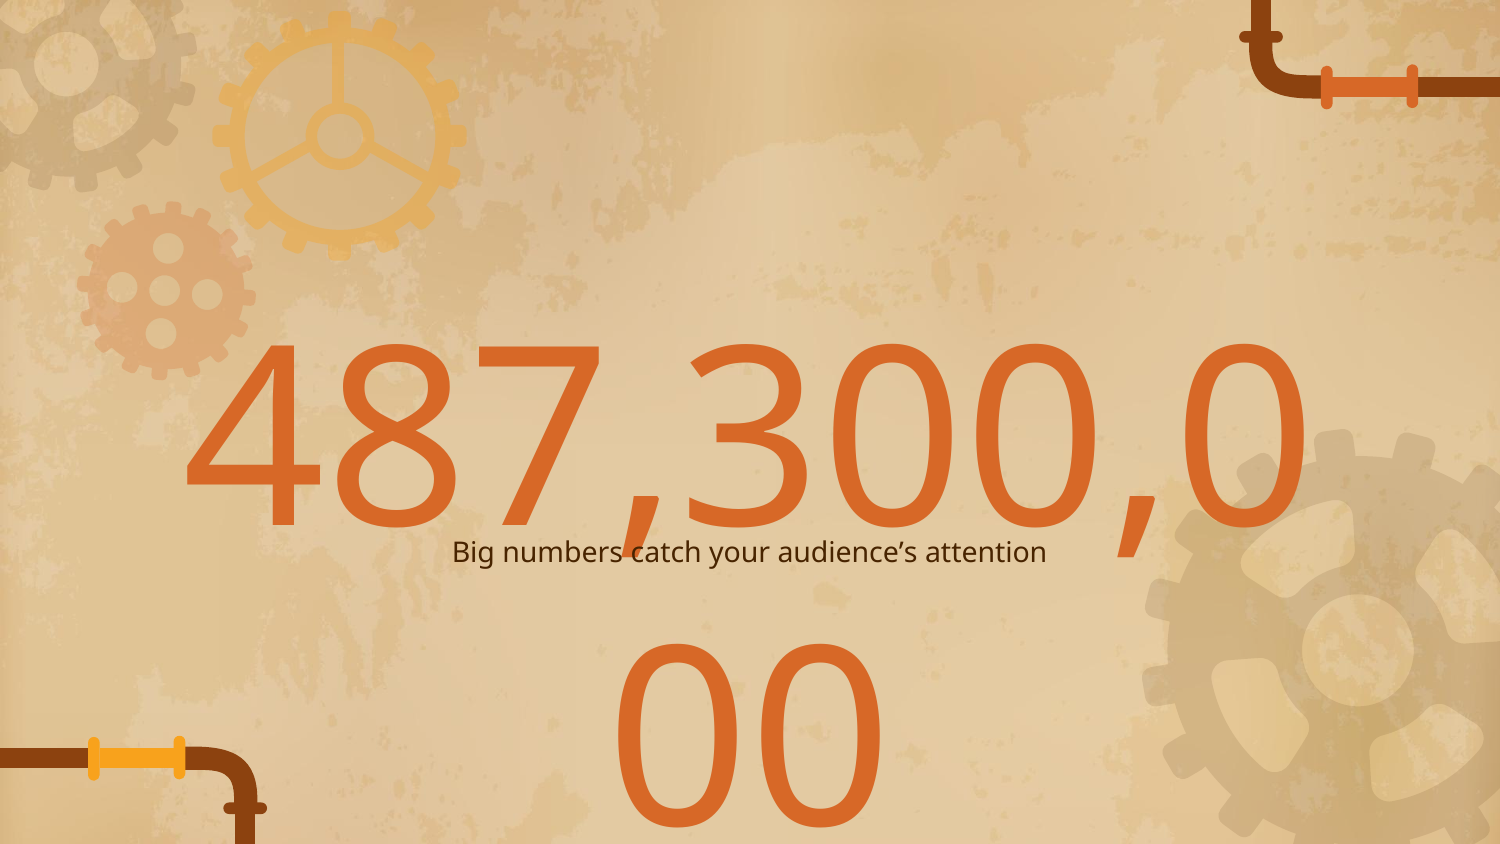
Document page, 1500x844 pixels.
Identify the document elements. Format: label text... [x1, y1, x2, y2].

list Big numbers catch your audience’s attention [116, 518, 1384, 583]
title 487,300,000 [116, 260, 1384, 518]
